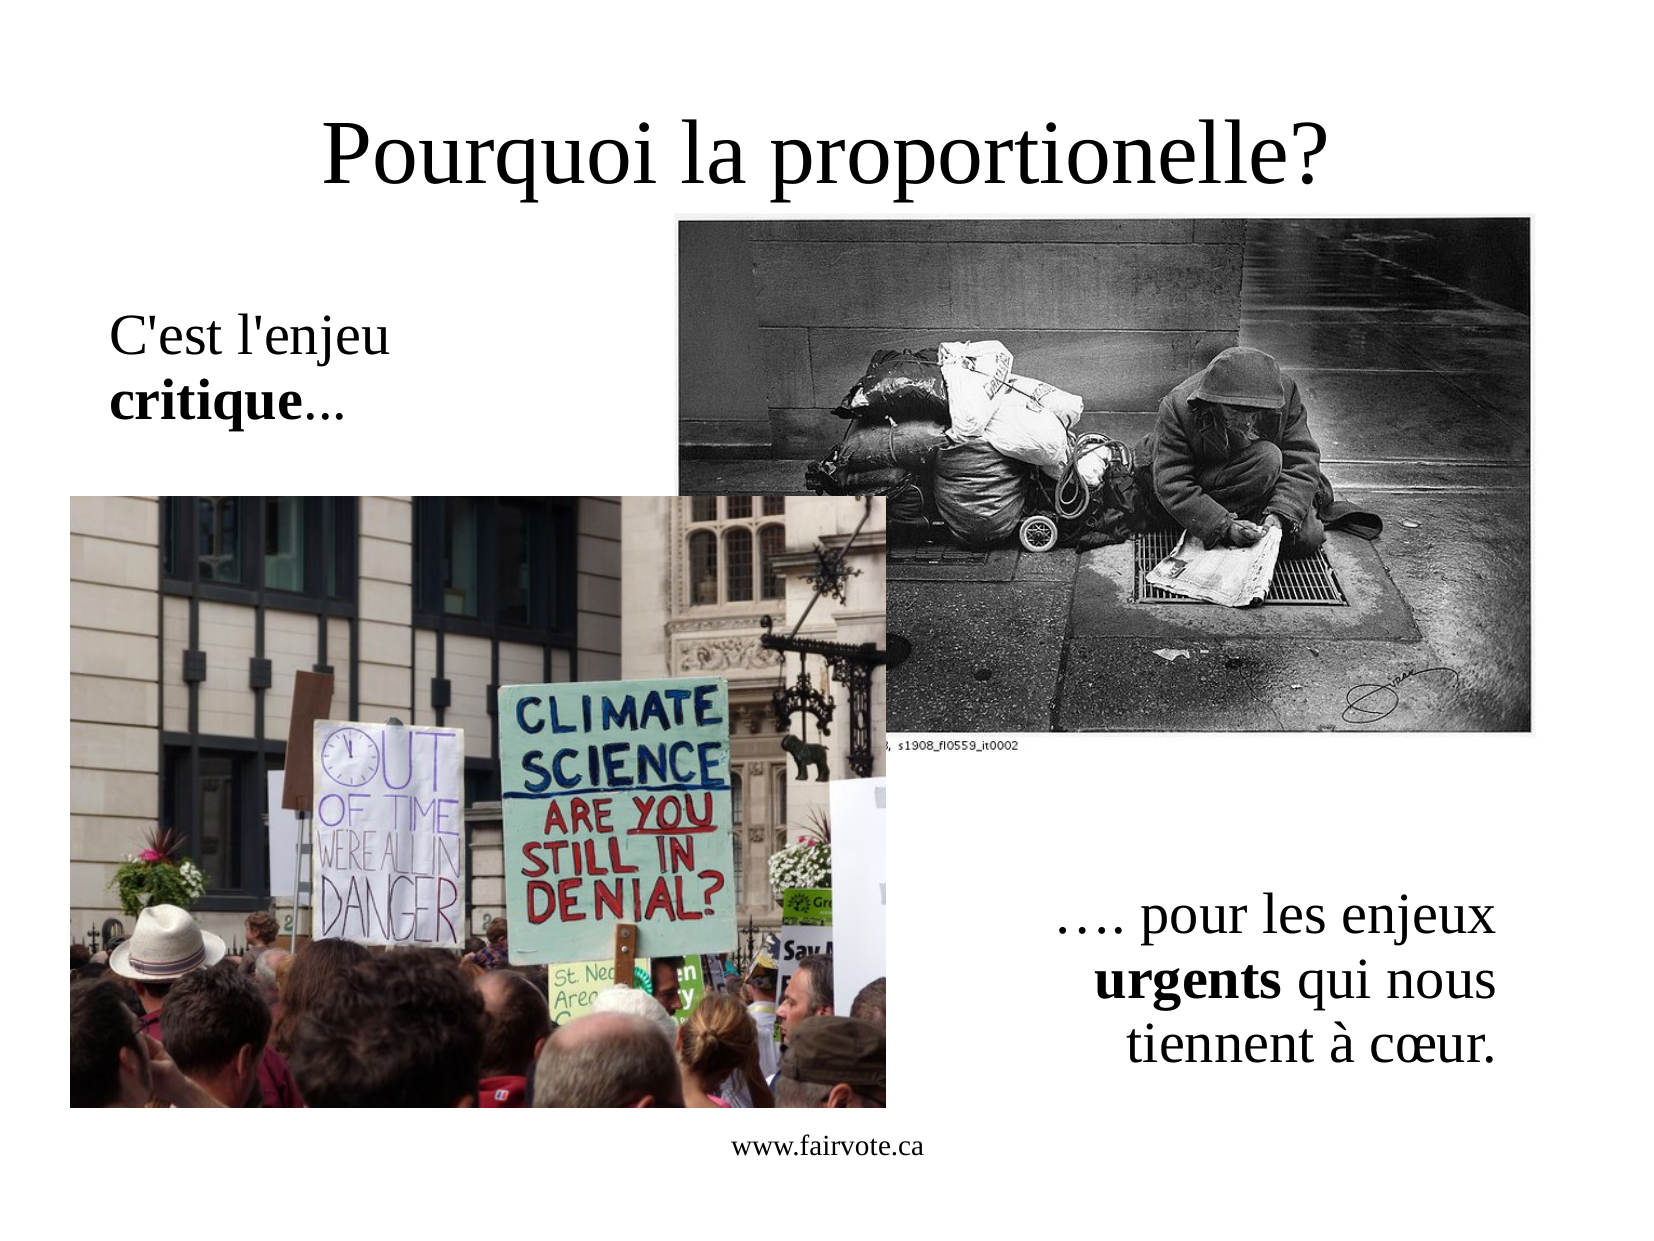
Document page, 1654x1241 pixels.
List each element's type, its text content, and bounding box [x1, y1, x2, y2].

title Pourquoi la proportionelle? [82, 49, 1571, 257]
text_box C'est l'enjeu critique... [94, 295, 638, 440]
text_box …. pour les enjeux urgents qui nous tiennent à cœur. [921, 874, 1512, 1084]
picture [70, 212, 1537, 1108]
